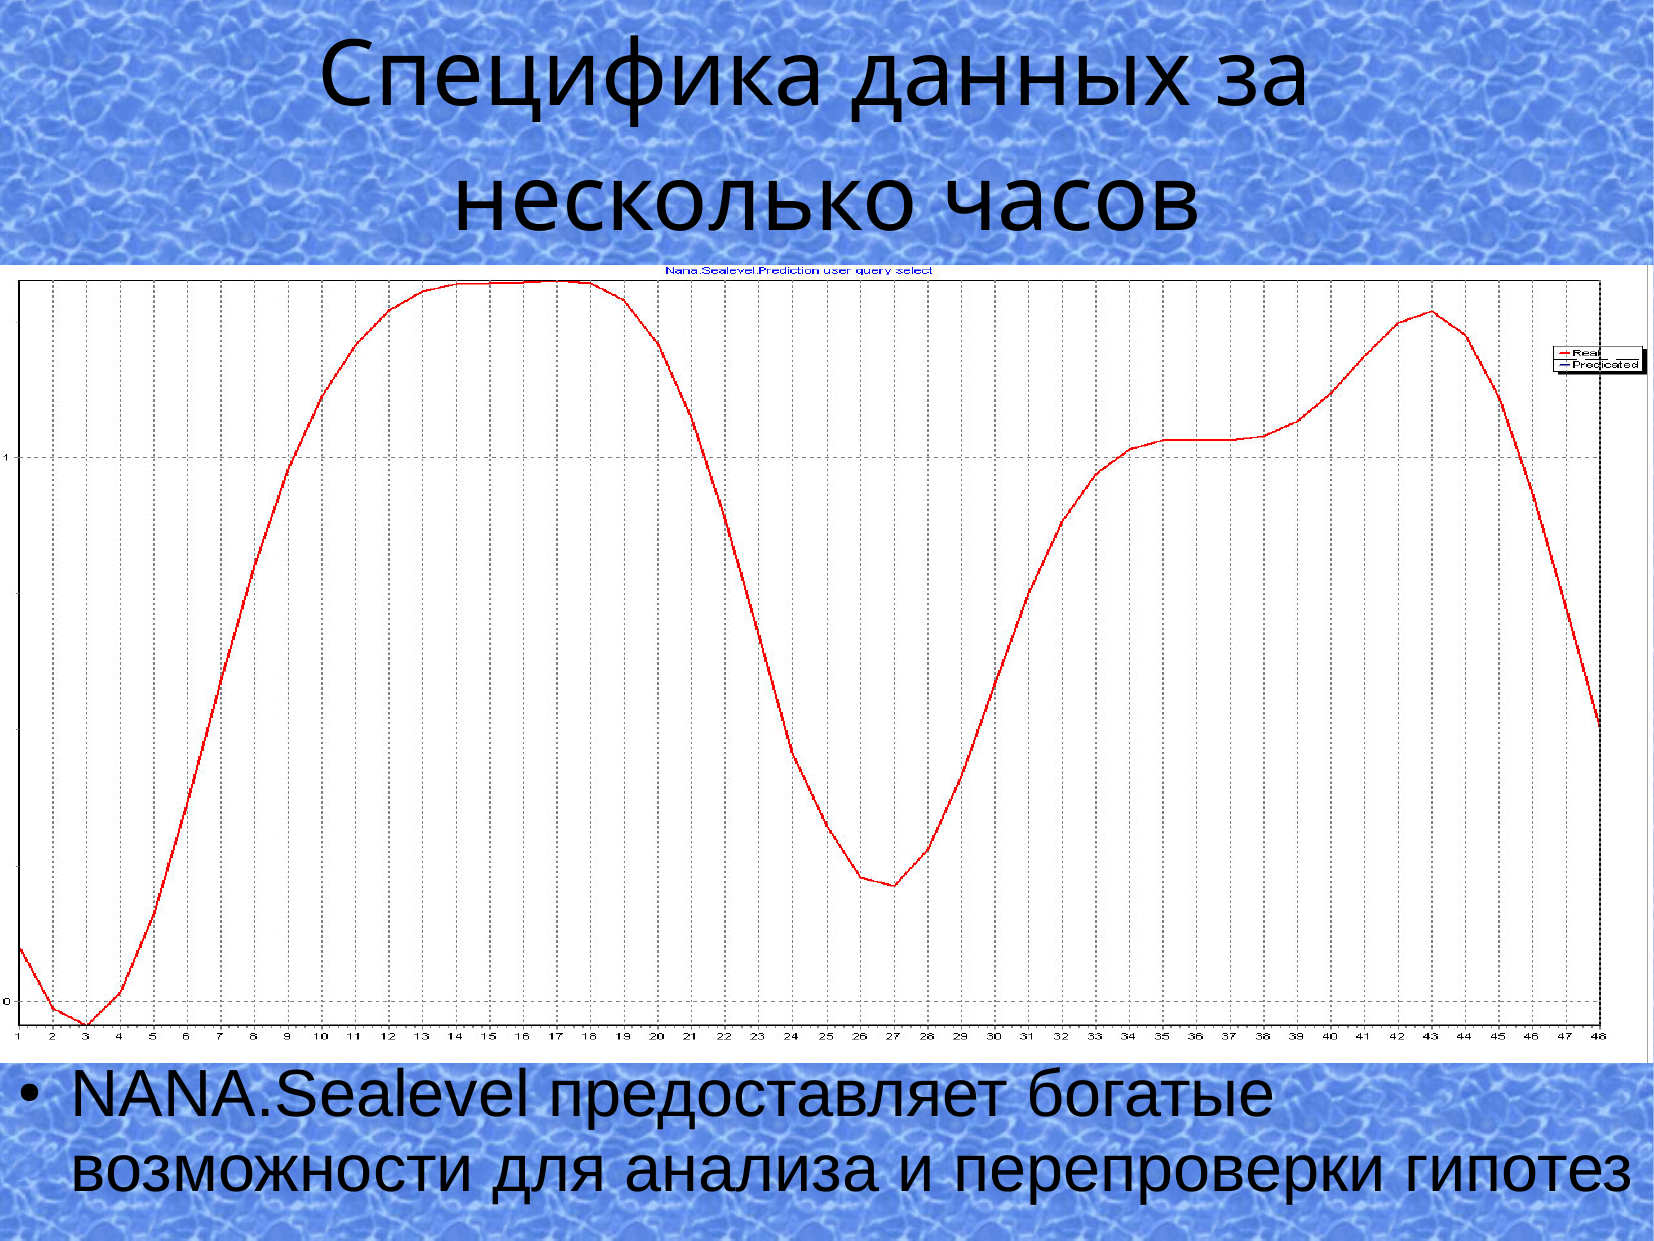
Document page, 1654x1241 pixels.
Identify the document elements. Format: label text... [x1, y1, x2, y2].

picture [0, 263, 1654, 1056]
list NANA.Sealevel предоставляет богатые возможности для анализа и перепроверки гипотез [0, 1056, 1654, 1241]
title Специфика данных за несколько часов [0, 3, 1654, 263]
